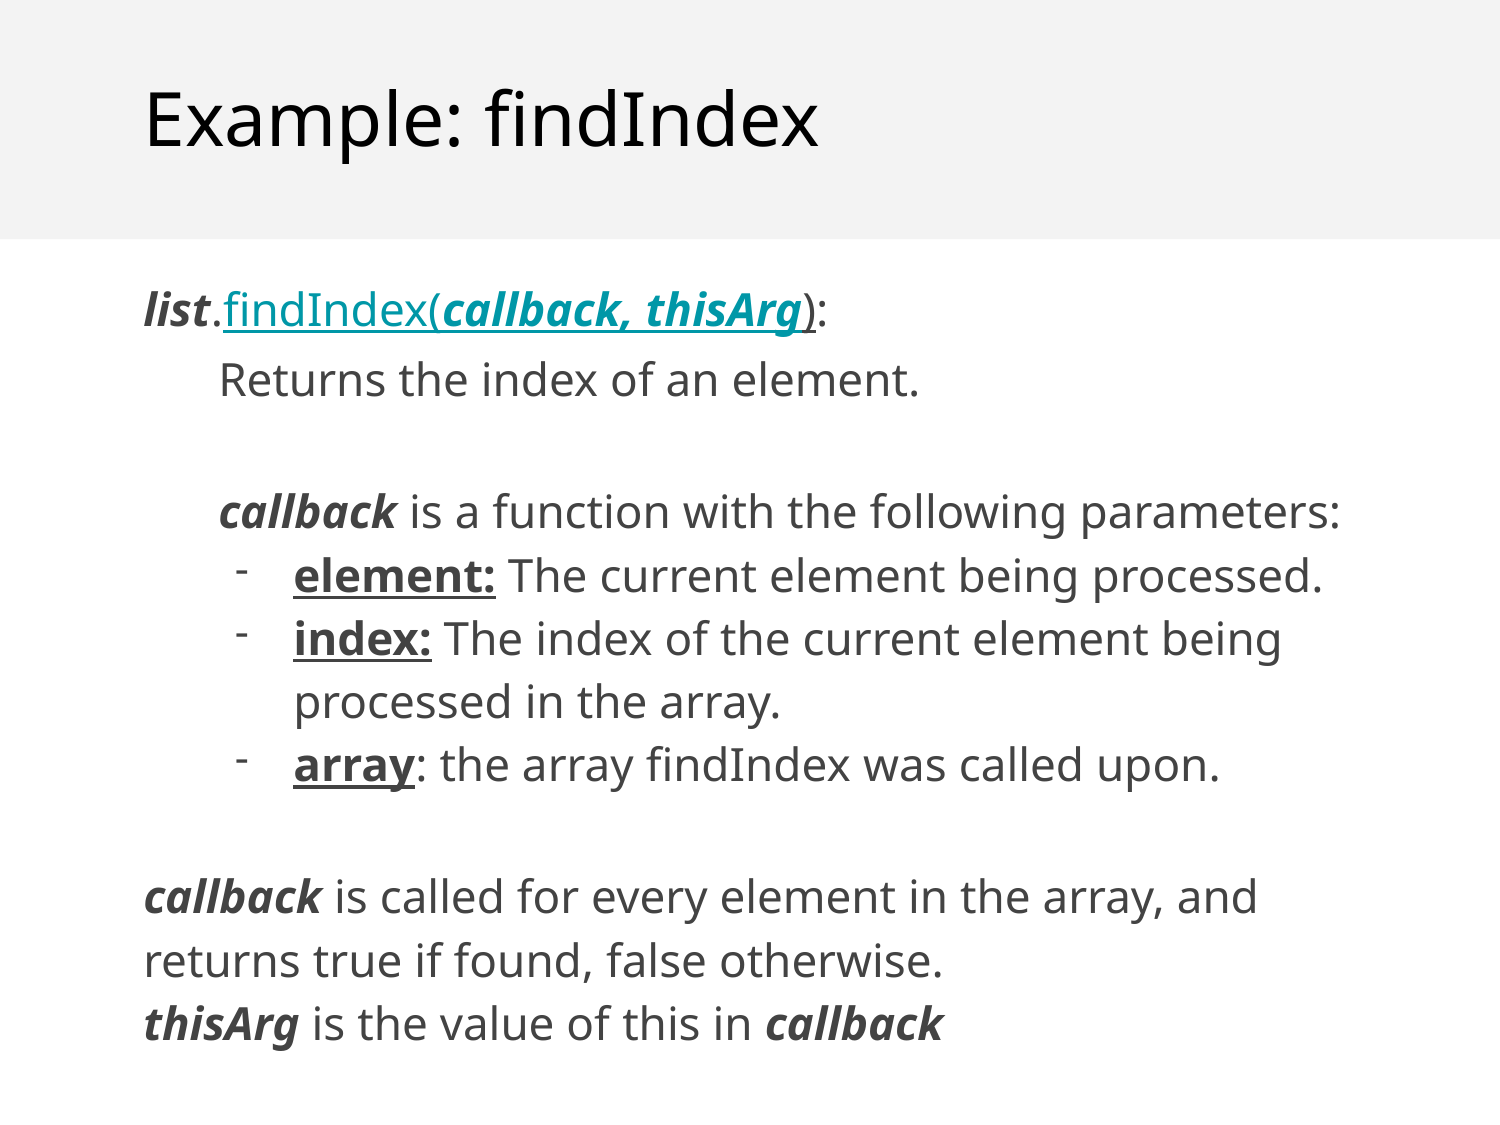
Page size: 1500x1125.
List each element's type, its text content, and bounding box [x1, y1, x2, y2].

list list.findIndex(callback, thisArg): Returns the index of an element. callback is a function with the following parameters: element: The current element being processed. index: The index of the current element being processed in the array. array: the array findIndex was called upon. callback is called for every element in the array, and returns true if found, false otherwise. thisArg is the value of this in callback [128, 255, 1372, 1096]
title Example: findIndex [128, 56, 1372, 183]
